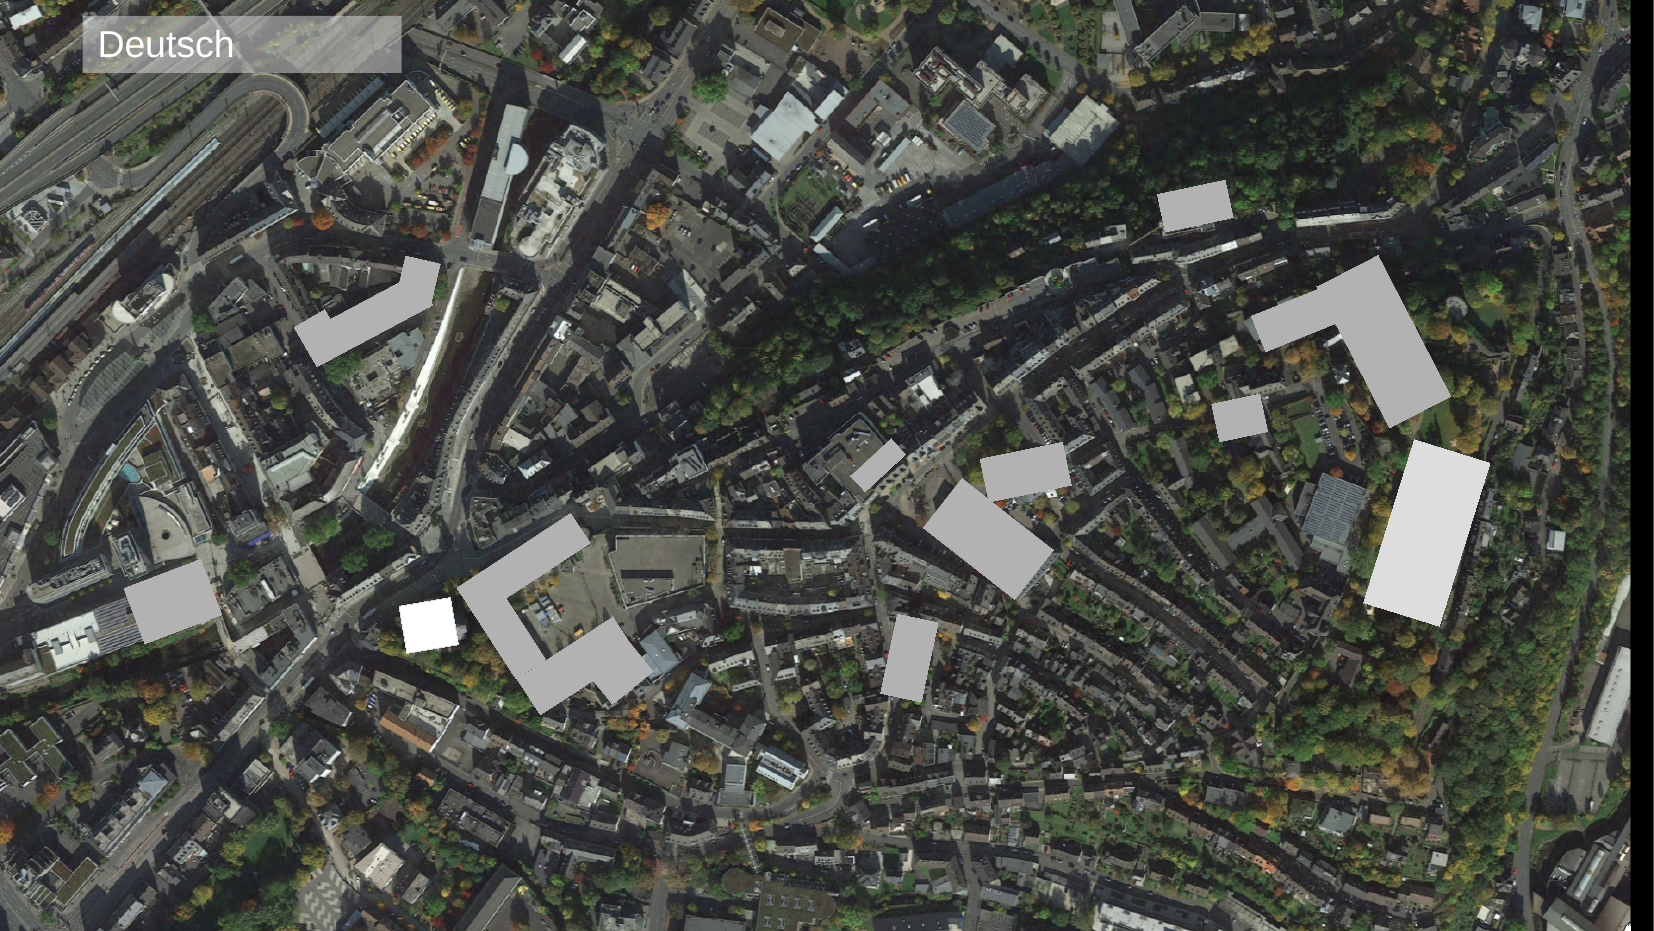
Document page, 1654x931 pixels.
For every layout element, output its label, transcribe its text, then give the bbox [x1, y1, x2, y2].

text_box [1251, 255, 1451, 428]
text_box Deutsch [82, 15, 402, 73]
text_box [1211, 394, 1268, 442]
text_box [1363, 439, 1490, 627]
text_box [124, 559, 222, 644]
text_box [294, 256, 441, 367]
text_box [457, 513, 654, 715]
text_box [1157, 180, 1234, 232]
picture [0, 0, 1654, 931]
text_box [880, 614, 938, 702]
text_box [399, 597, 459, 654]
text_box [923, 442, 1072, 600]
text_box [850, 438, 906, 492]
